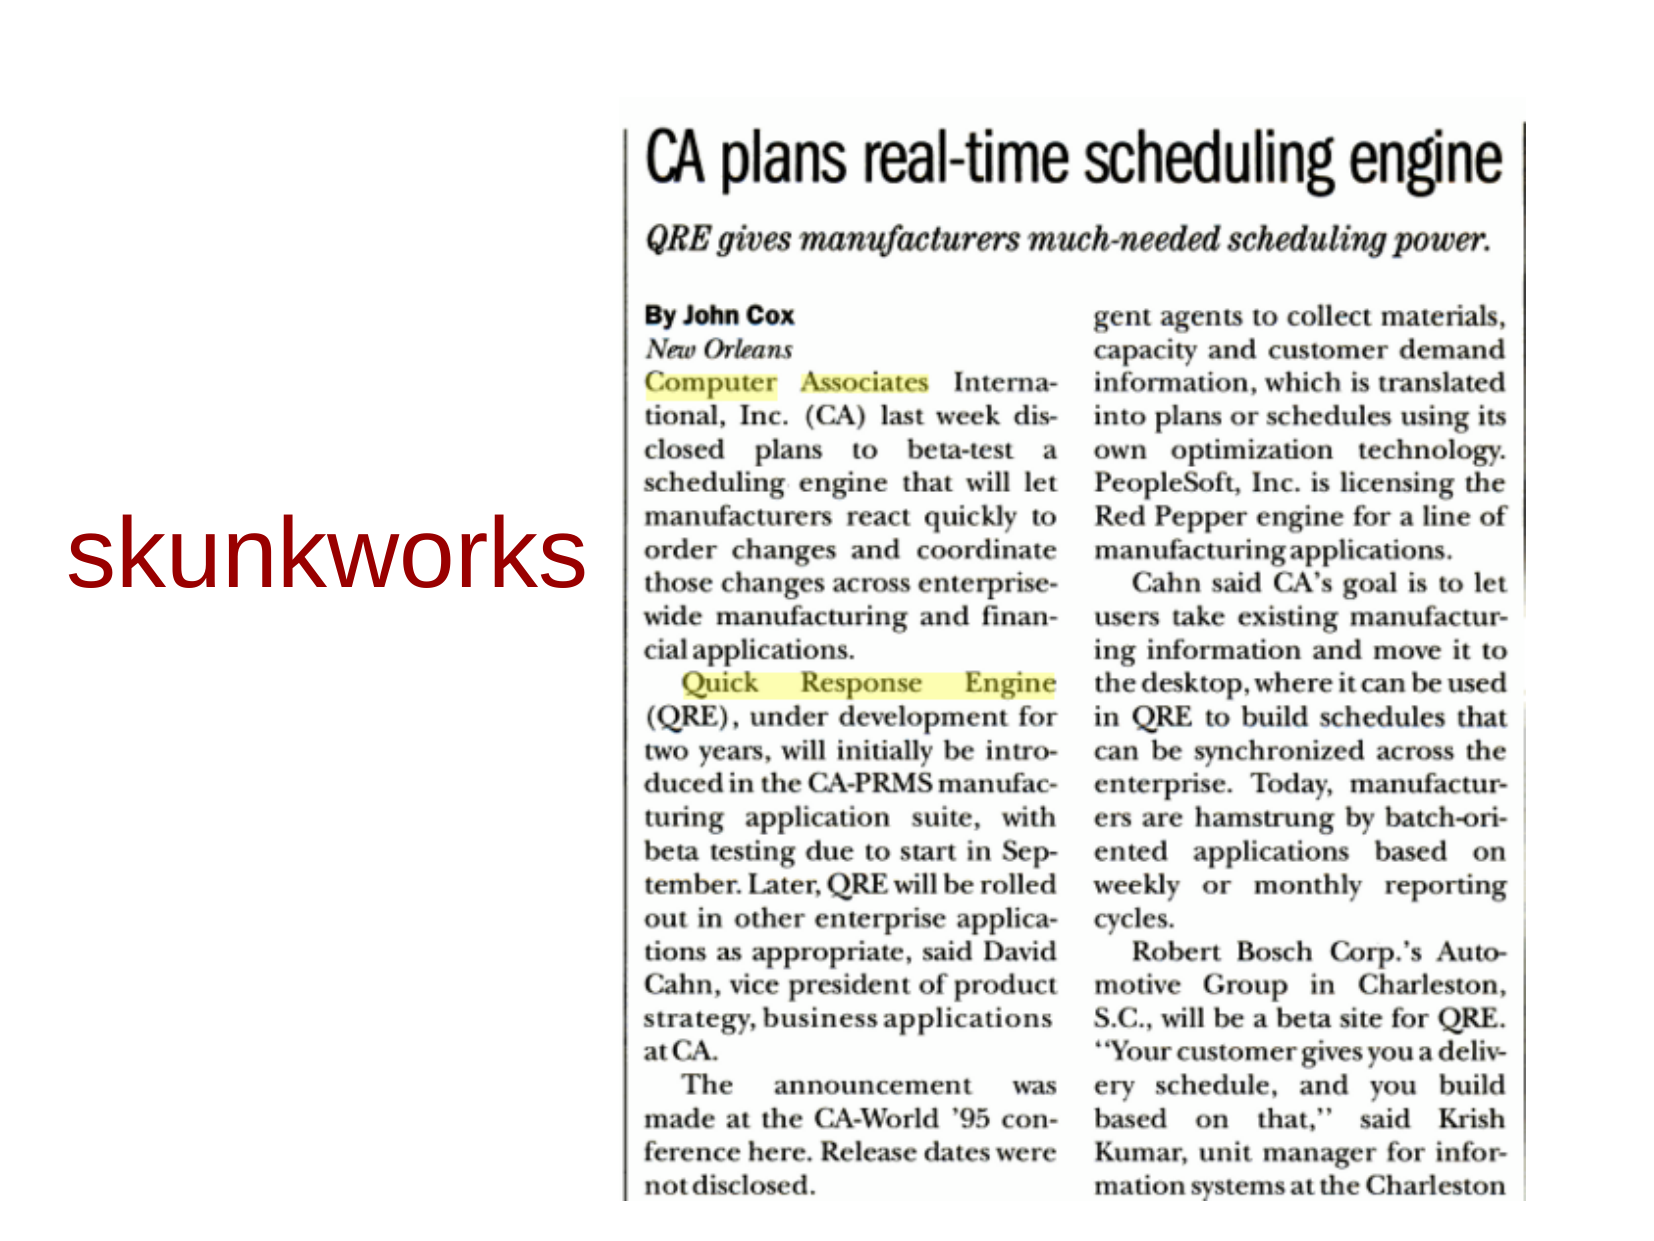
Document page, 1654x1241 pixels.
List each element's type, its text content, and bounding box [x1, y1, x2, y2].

text_box skunkworks [51, 472, 609, 619]
picture [619, 97, 1526, 1201]
